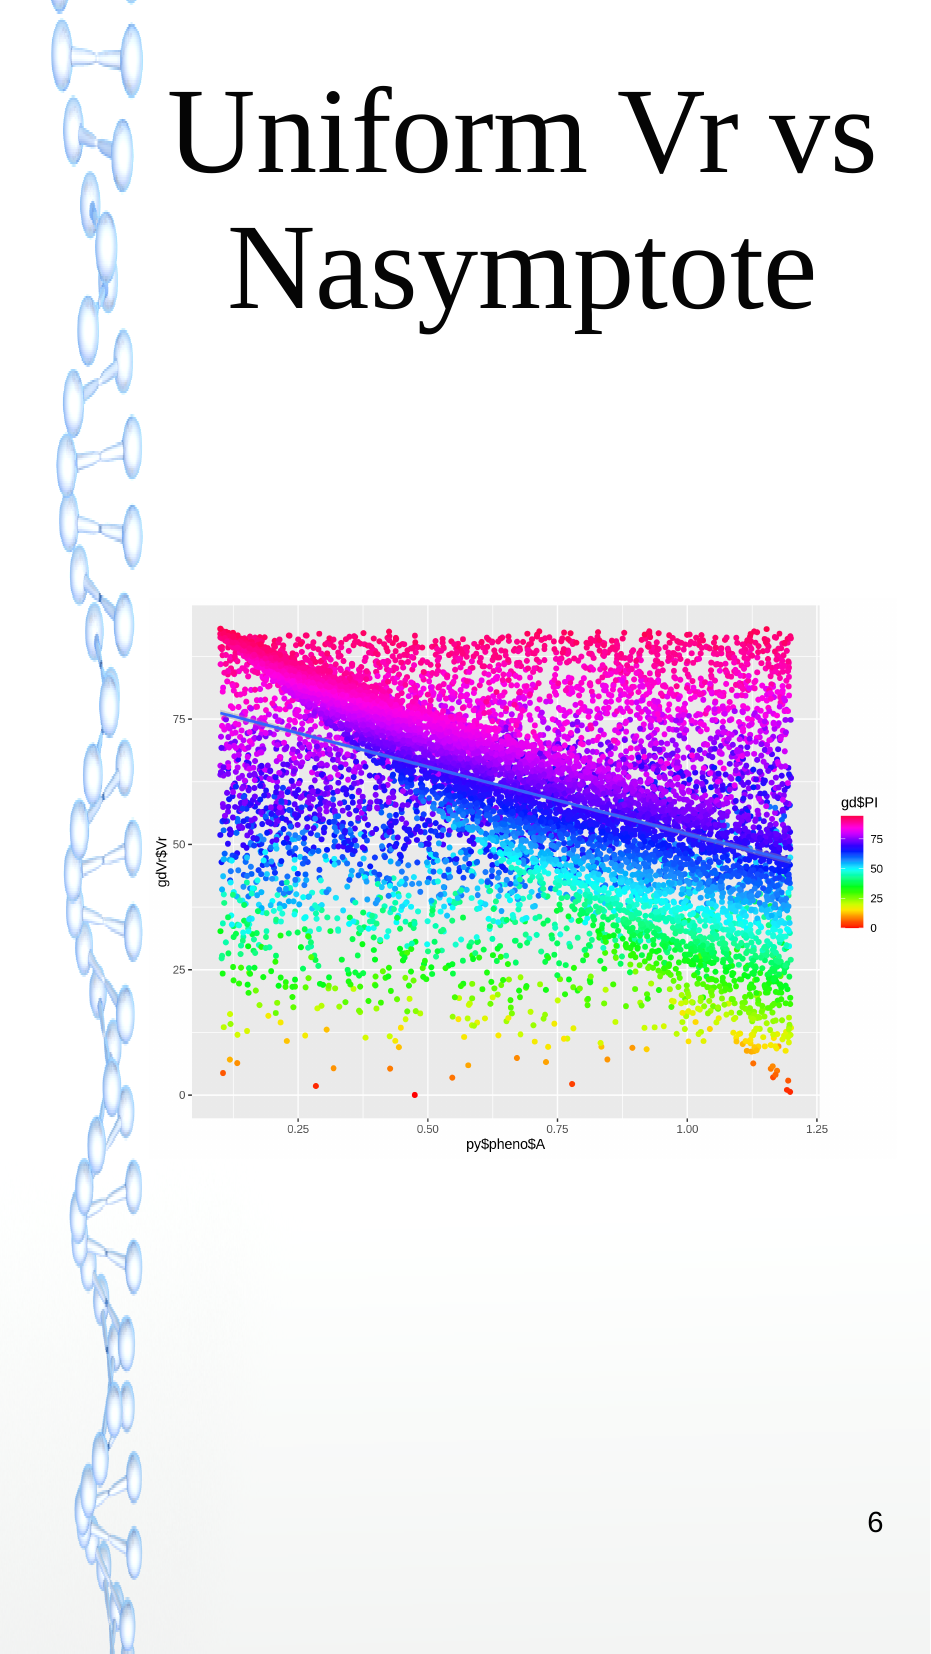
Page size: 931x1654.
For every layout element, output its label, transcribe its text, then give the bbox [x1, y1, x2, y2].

title Uniform Vr vs Nasymptote [149, 62, 897, 336]
picture [0, 0, 931, 1654]
